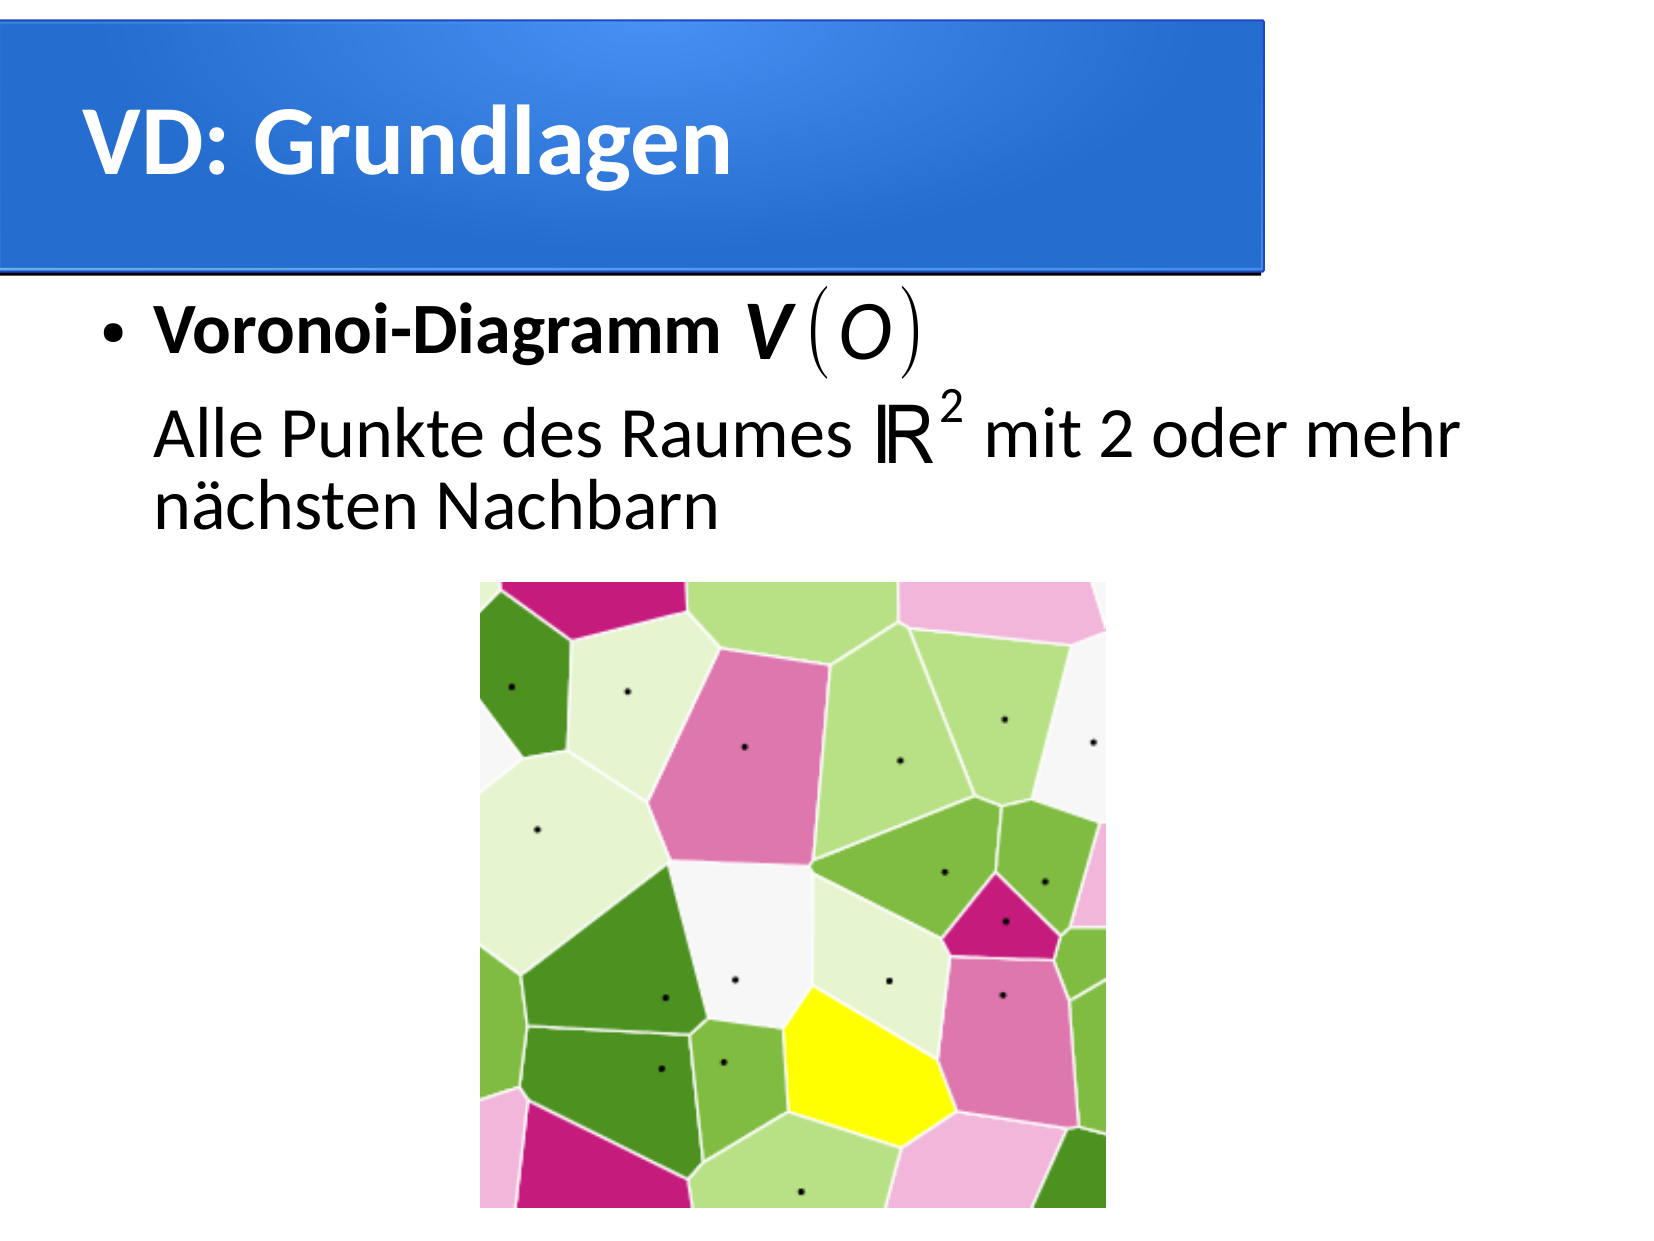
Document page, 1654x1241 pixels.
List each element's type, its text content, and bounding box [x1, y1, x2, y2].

picture [480, 582, 1106, 1208]
title VD: Grundlagen [82, 47, 1235, 252]
list Voronoi-Diagramm Alle Punkte des Raumes mit 2 oder mehr nächsten Nachbarn [82, 299, 1571, 1019]
chart [730, 280, 975, 492]
